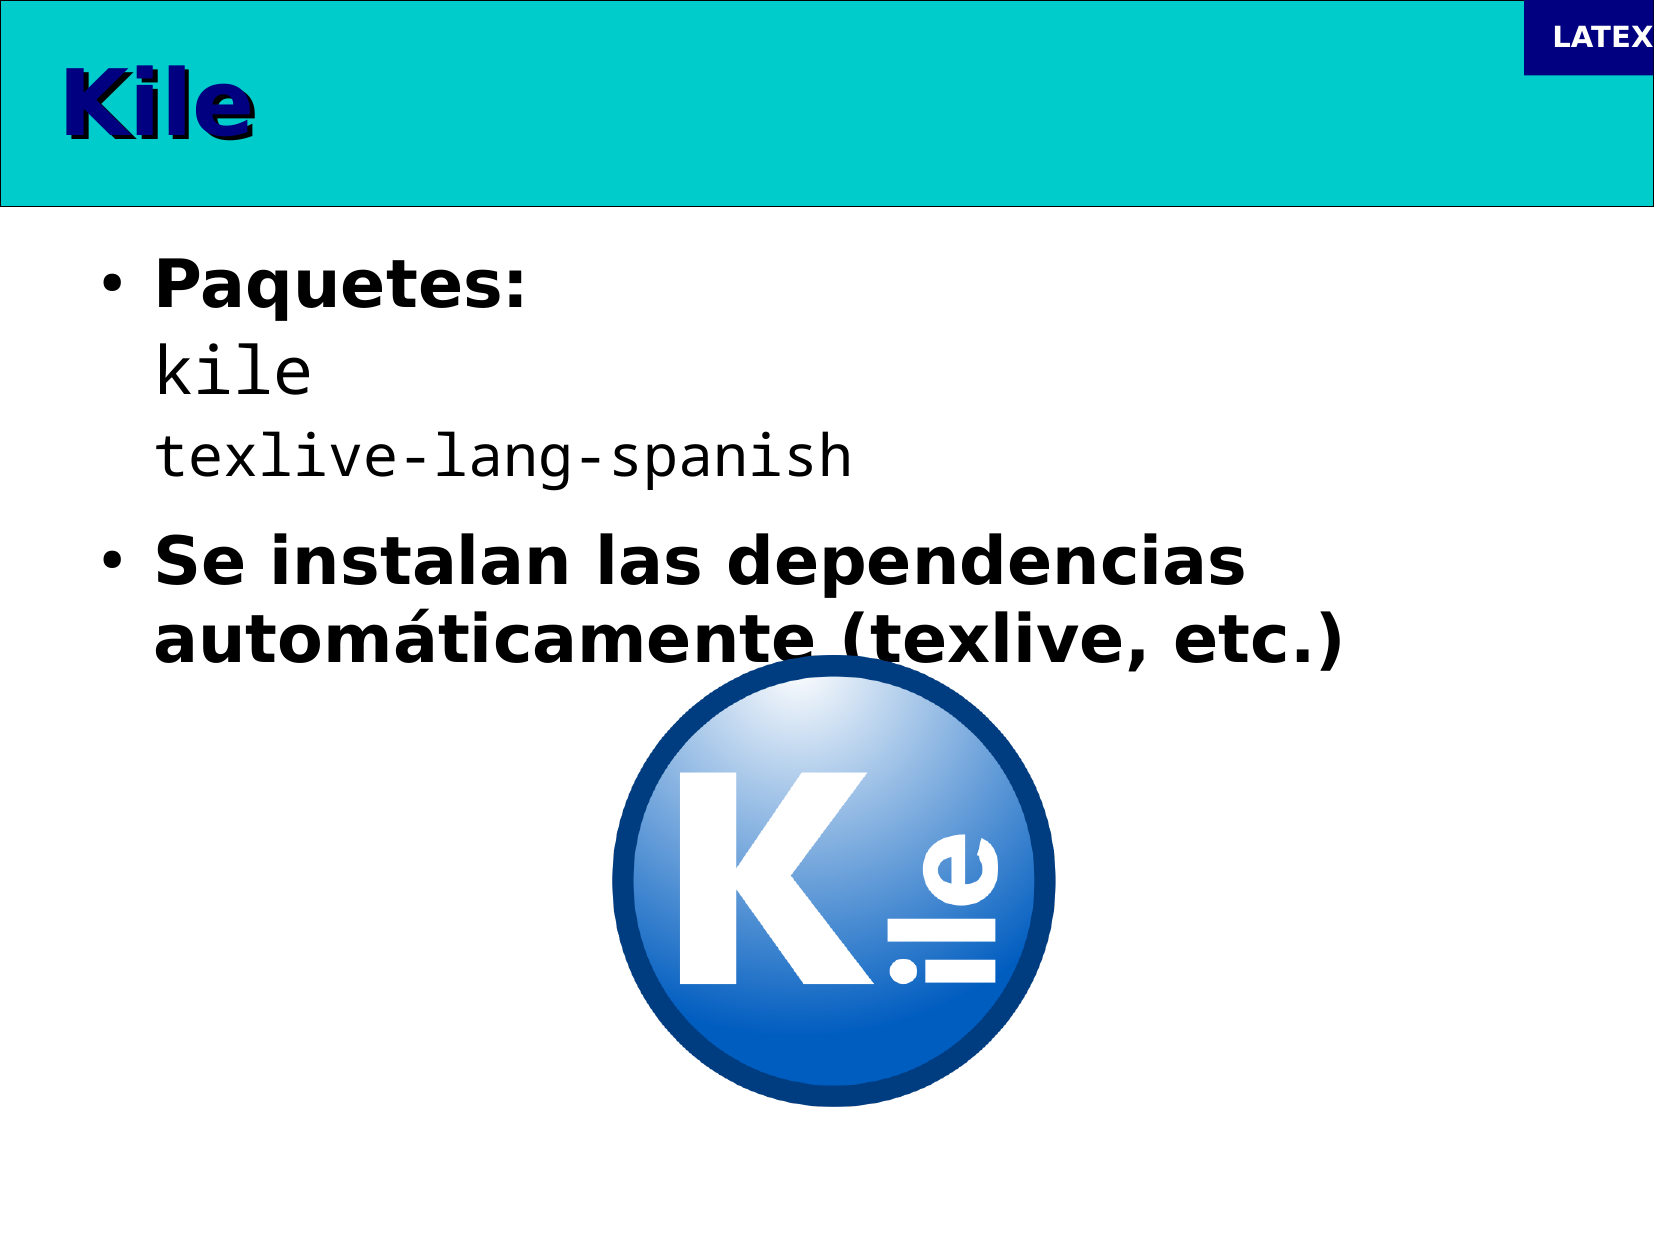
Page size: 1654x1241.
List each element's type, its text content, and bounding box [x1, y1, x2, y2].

text_box LATEX [1524, 0, 1654, 76]
picture [608, 652, 1058, 1107]
list Paquetes: kile texlive-lang-spanish Se instalan las dependencias automáticamente (texlive, etc.) [82, 245, 1571, 1094]
title Kile [59, 22, 1654, 185]
